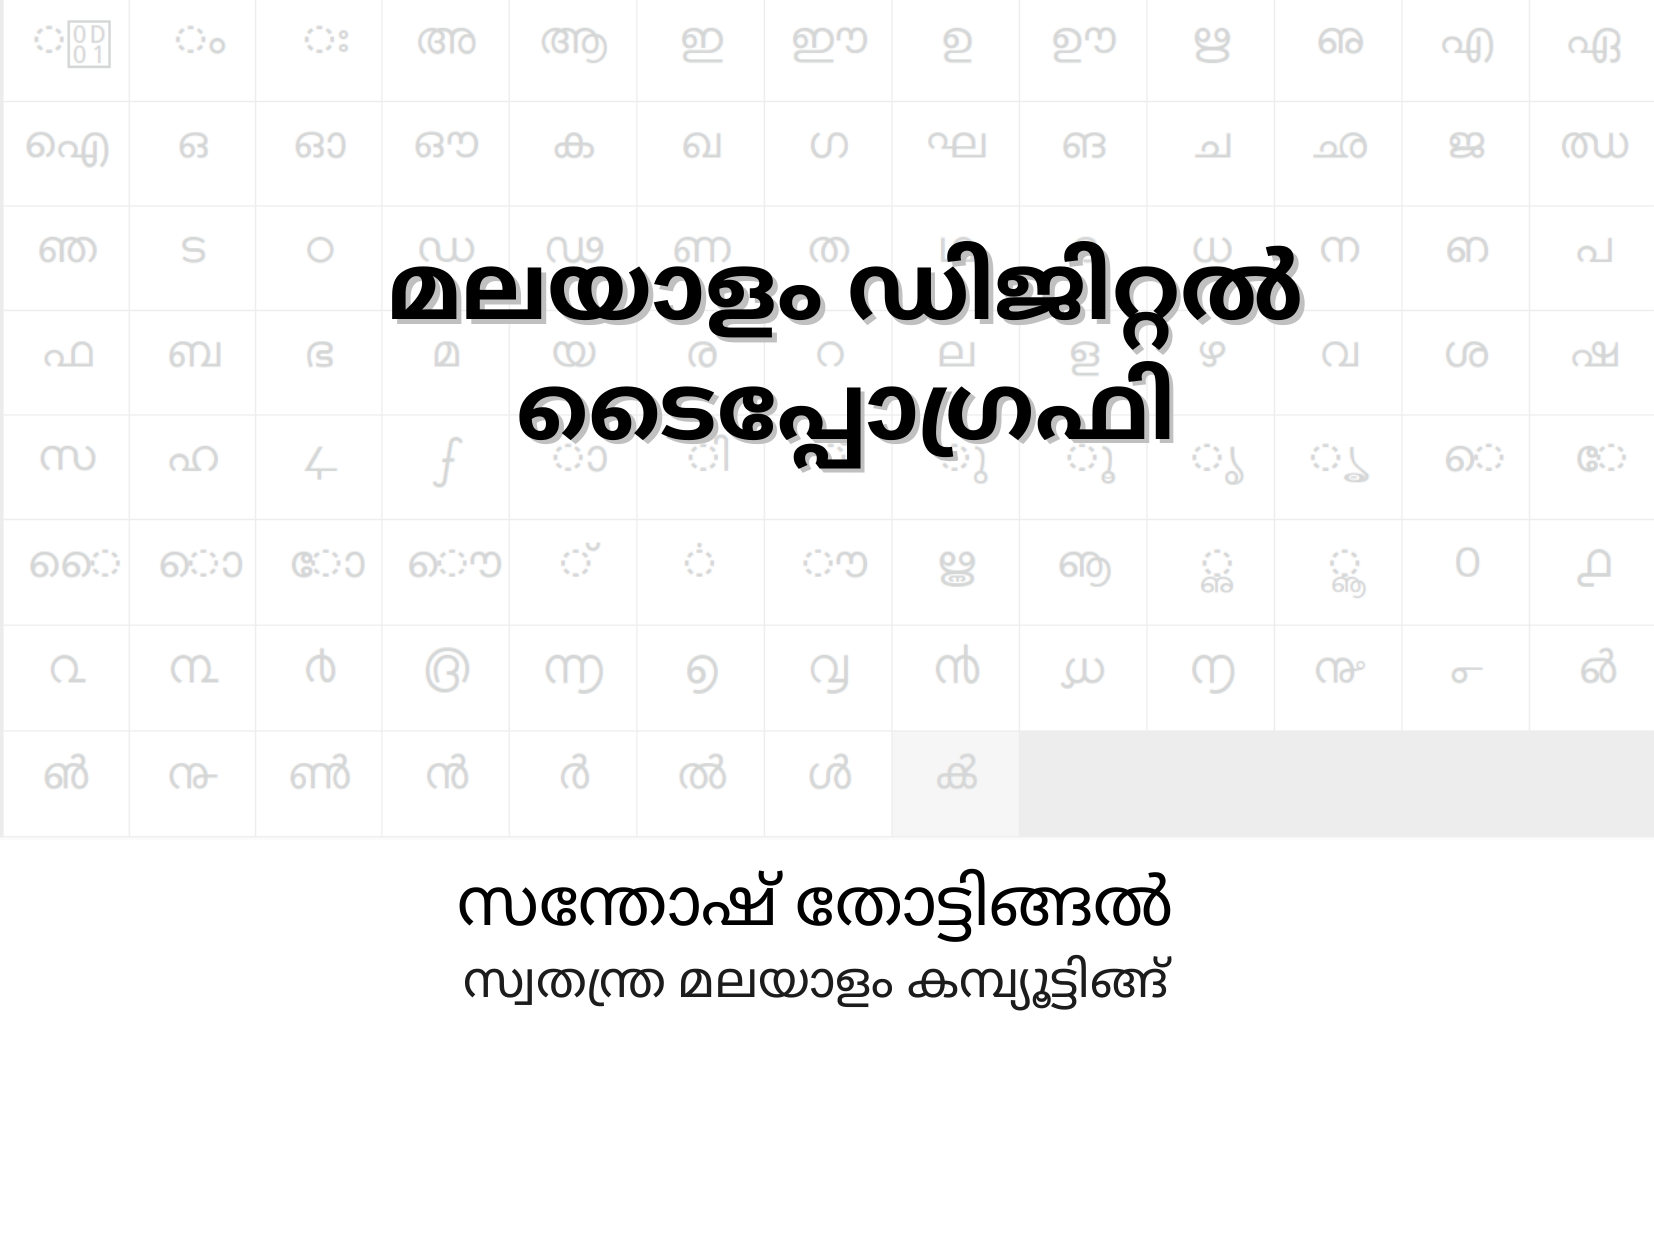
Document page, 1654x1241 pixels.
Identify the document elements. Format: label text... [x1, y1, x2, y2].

picture [0, 0, 1654, 841]
subtitle സന്തോഷ് തോട്ടിങ്ങല്‍ സ്വതന്ത്ര മലയാളം കമ്പ്യൂട്ടിങ്ങ് [71, 848, 1561, 1111]
title മലയാളം ഡിജിറ്റല്‍ ടൈപ്പോഗ്രഫി [101, 270, 1591, 564]
